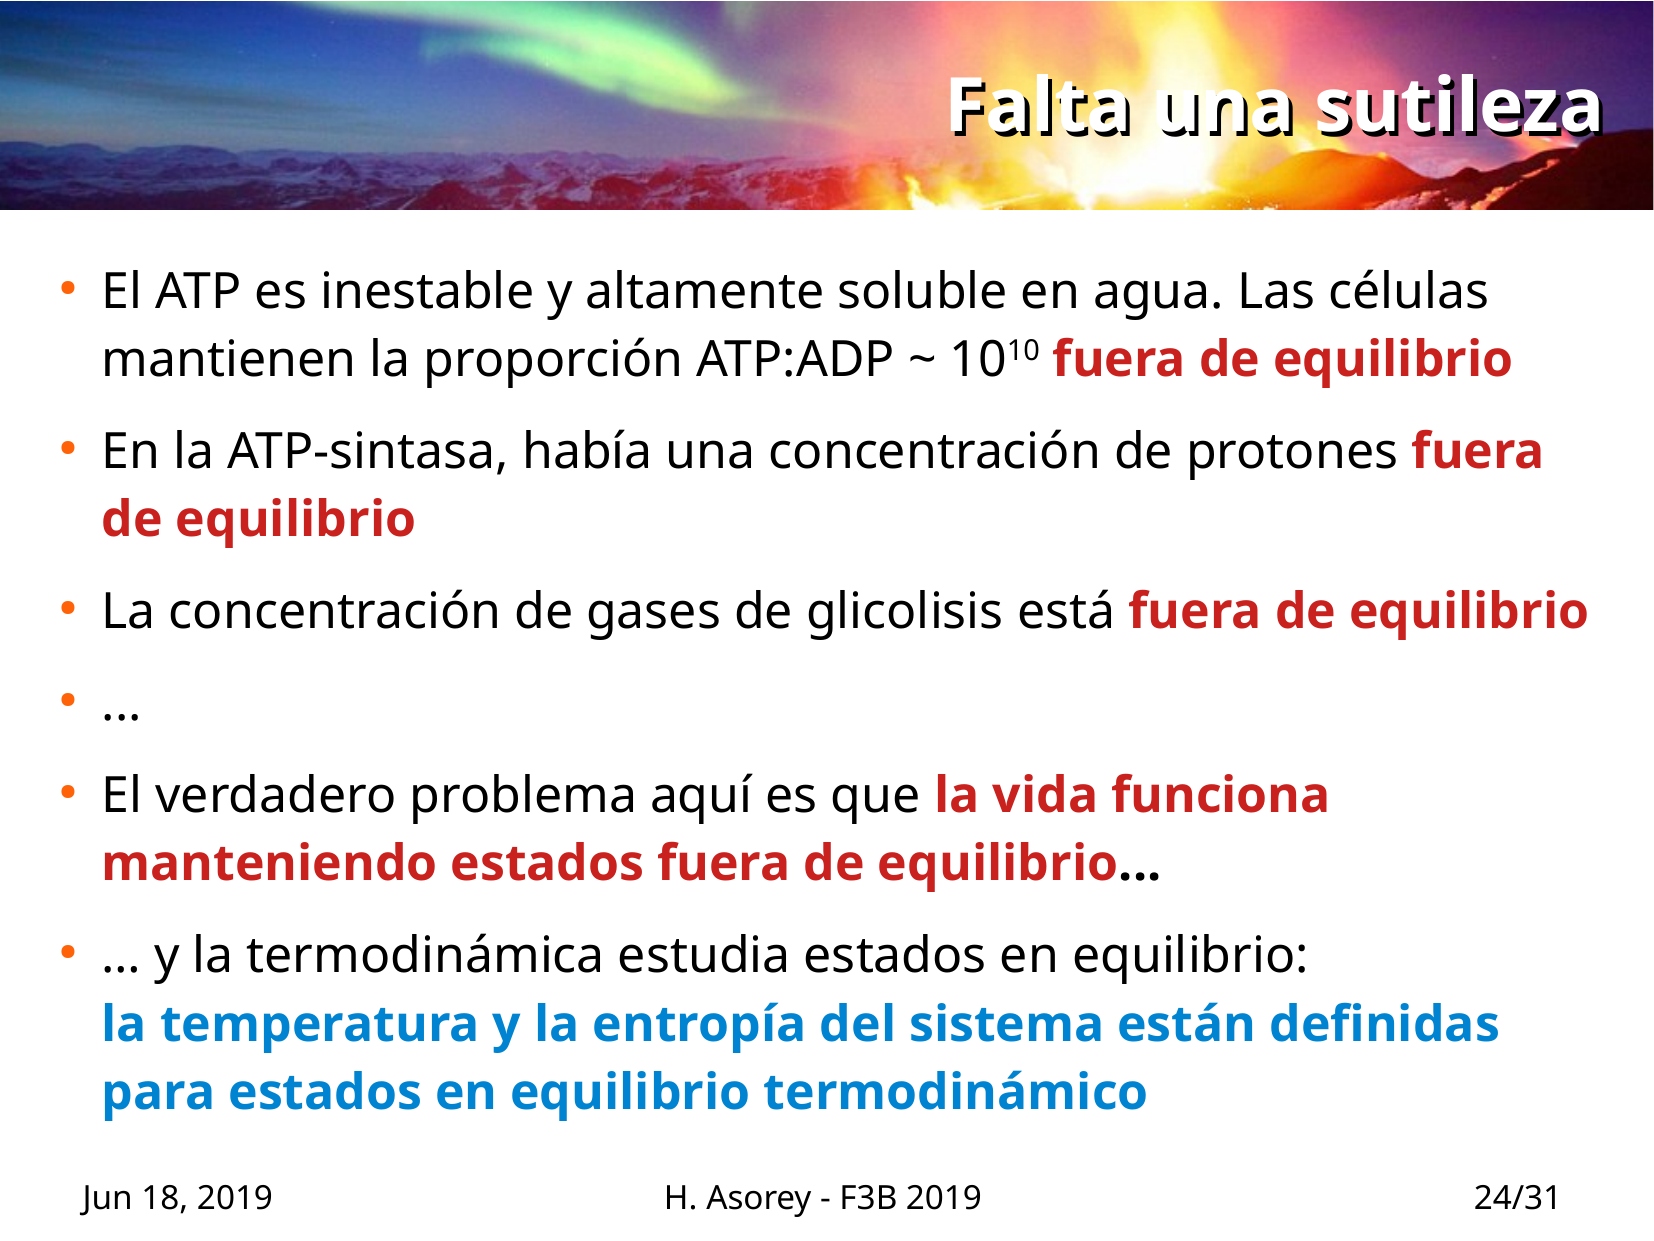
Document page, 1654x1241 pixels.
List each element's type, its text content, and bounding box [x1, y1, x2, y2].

title Falta una sutileza [45, 15, 1606, 191]
list El ATP es inestable y altamente soluble en agua. Las células mantienen la proporción ATP:ADP ~ 1010 fuera de equilibrio En la ATP-sintasa, había una concentración de protones fuera de equilibrio La concentración de gases de glicolisis está fuera de equilibrio ... El verdadero problema aquí es que la vida funciona manteniendo estados fuera de equilibrio... … y la termodinámica estudia estados en equilibrio: la temperatura y la entropía del sistema están definidas para estados en equilibrio termodinámico [45, 255, 1606, 1156]
picture [0, 1, 1654, 210]
